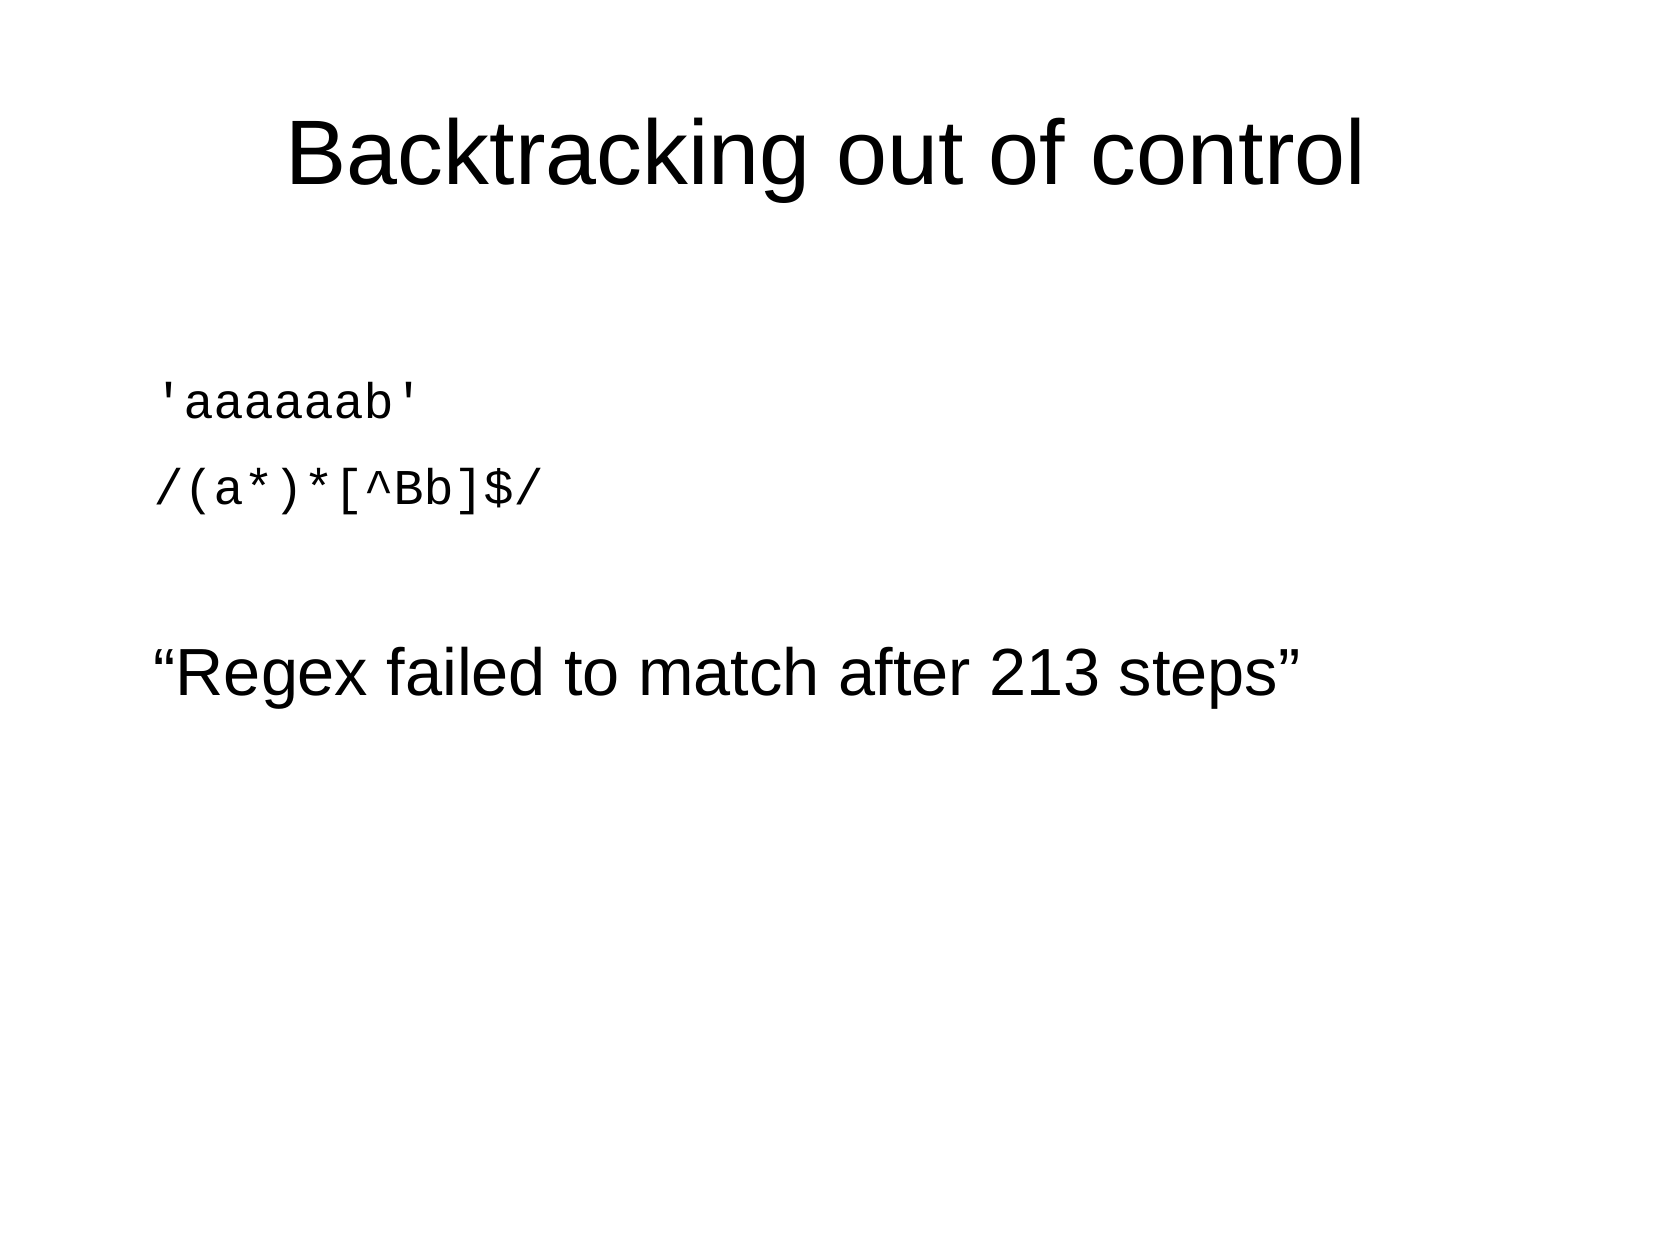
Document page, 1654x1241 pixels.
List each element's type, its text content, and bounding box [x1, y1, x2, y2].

list 'aaaaaab' /(a*)*[^Bb]$/ “Regex failed to match after 213 steps” [82, 290, 1571, 1010]
title Backtracking out of control [82, 49, 1571, 257]
